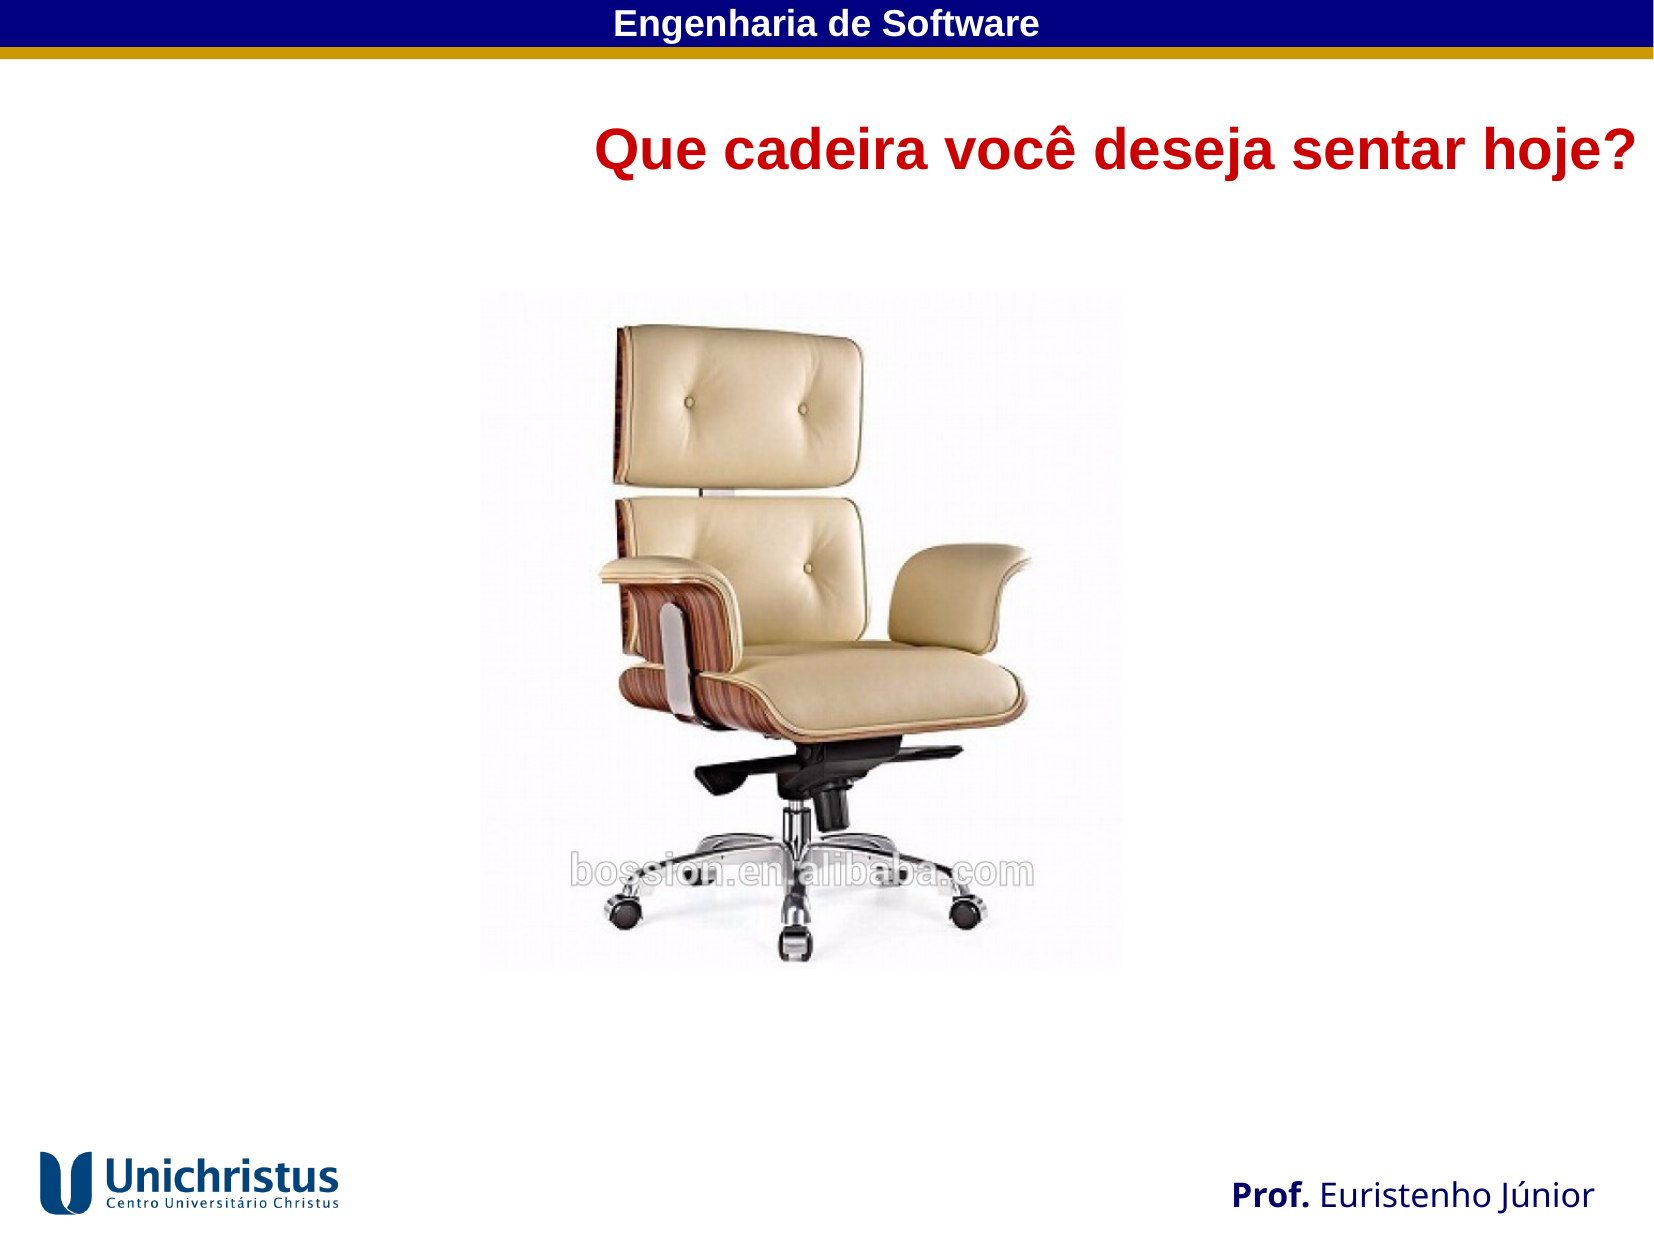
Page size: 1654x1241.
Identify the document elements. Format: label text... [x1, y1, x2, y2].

text_box Que cadeira você deseja sentar hoje? [579, 109, 1654, 190]
text_box Engenharia de Software [0, 0, 1654, 47]
text_box Prof. Euristenho Júnior [1216, 1163, 1654, 1224]
picture [35, 1148, 343, 1217]
picture [481, 292, 1123, 969]
text_box [0, 47, 1654, 60]
